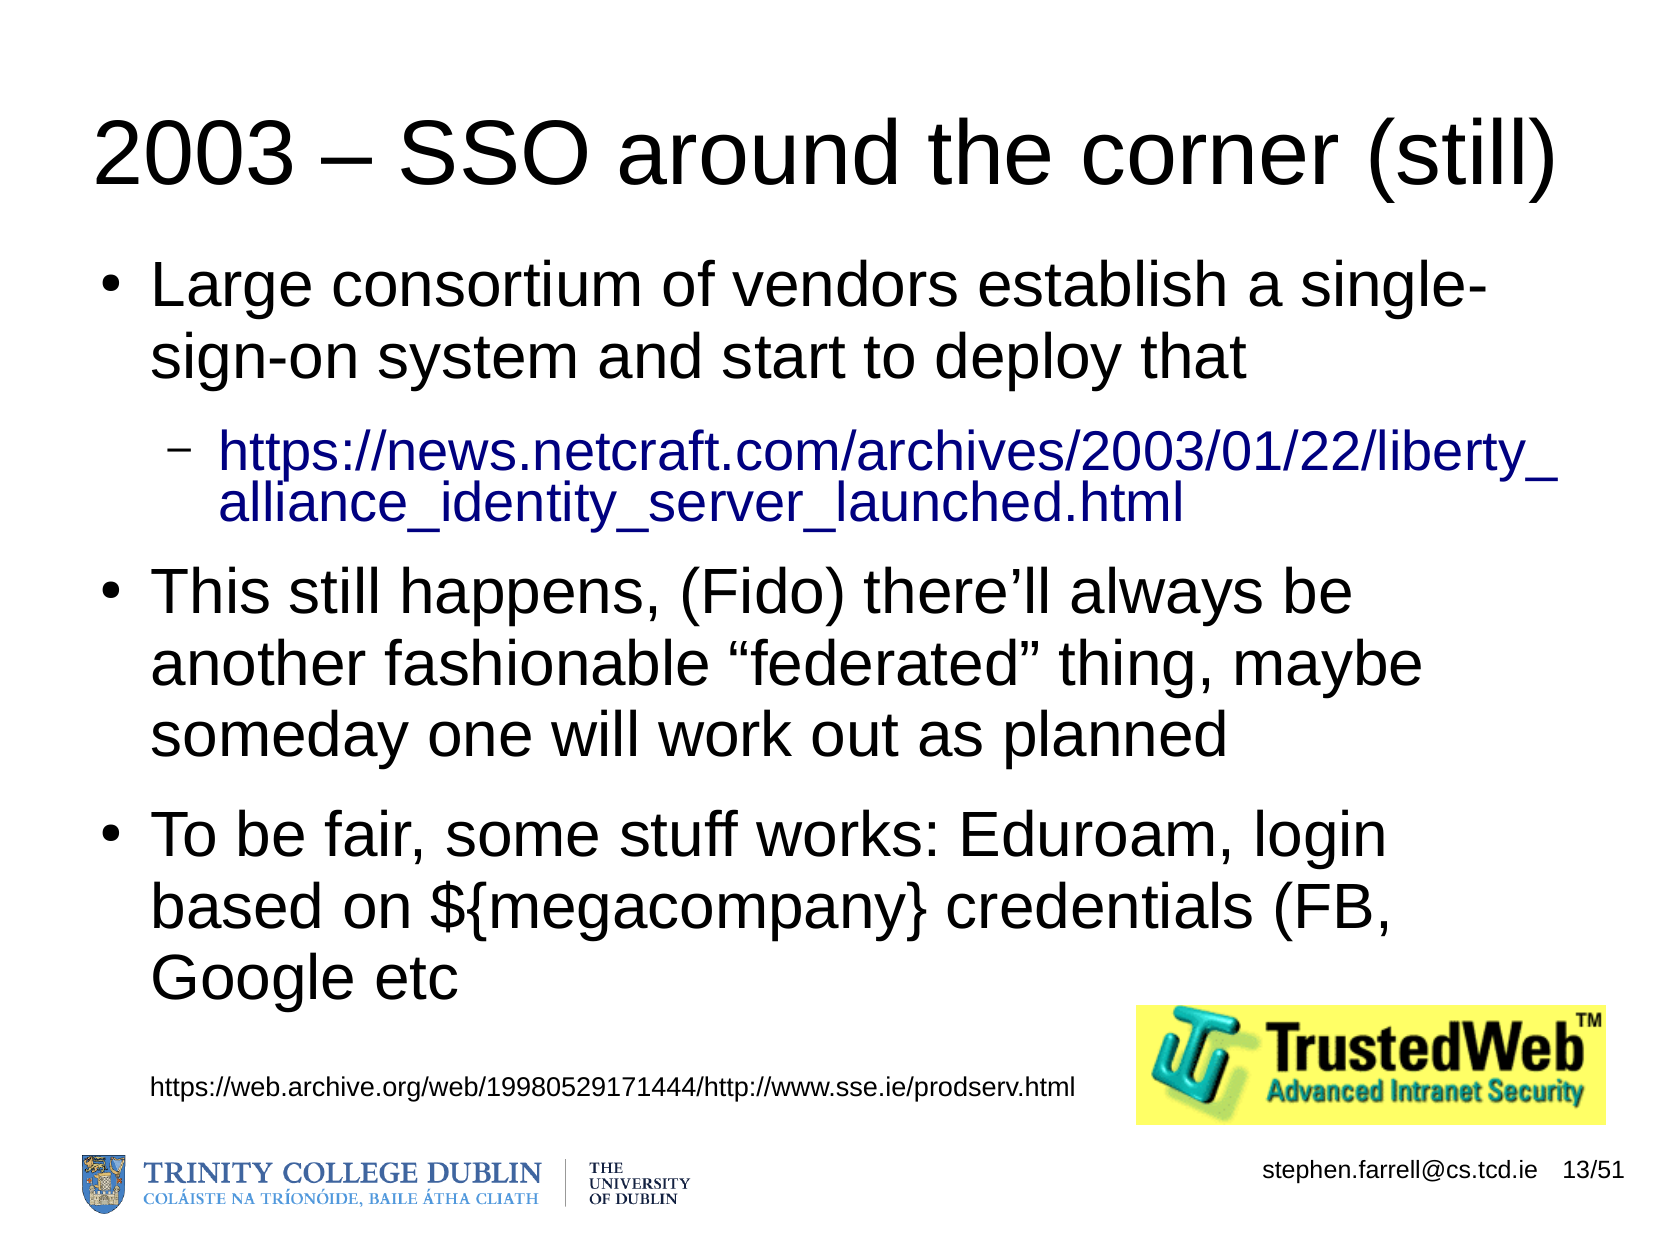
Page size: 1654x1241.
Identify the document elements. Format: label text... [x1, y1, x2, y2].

list Large consortium of vendors establish a single-sign-on system and start to deploy that https://news.netcraft.com/archives/2003/01/22/liberty_alliance_identity_server_launched.html This still happens, (Fido) there’ll always be another fashionable “federated” thing, maybe someday one will work out as planned To be fair, some stuff works: Eduroam, login based on ${megacompany} credentials (FB, Google etc [82, 248, 1571, 969]
picture [1136, 1005, 1606, 1125]
title 2003 – SSO around the corner (still) [82, 49, 1571, 248]
text_box https://web.archive.org/web/19980529171444/http://www.sse.ie/prodserv.html [135, 1065, 1111, 1122]
picture [82, 1155, 694, 1214]
